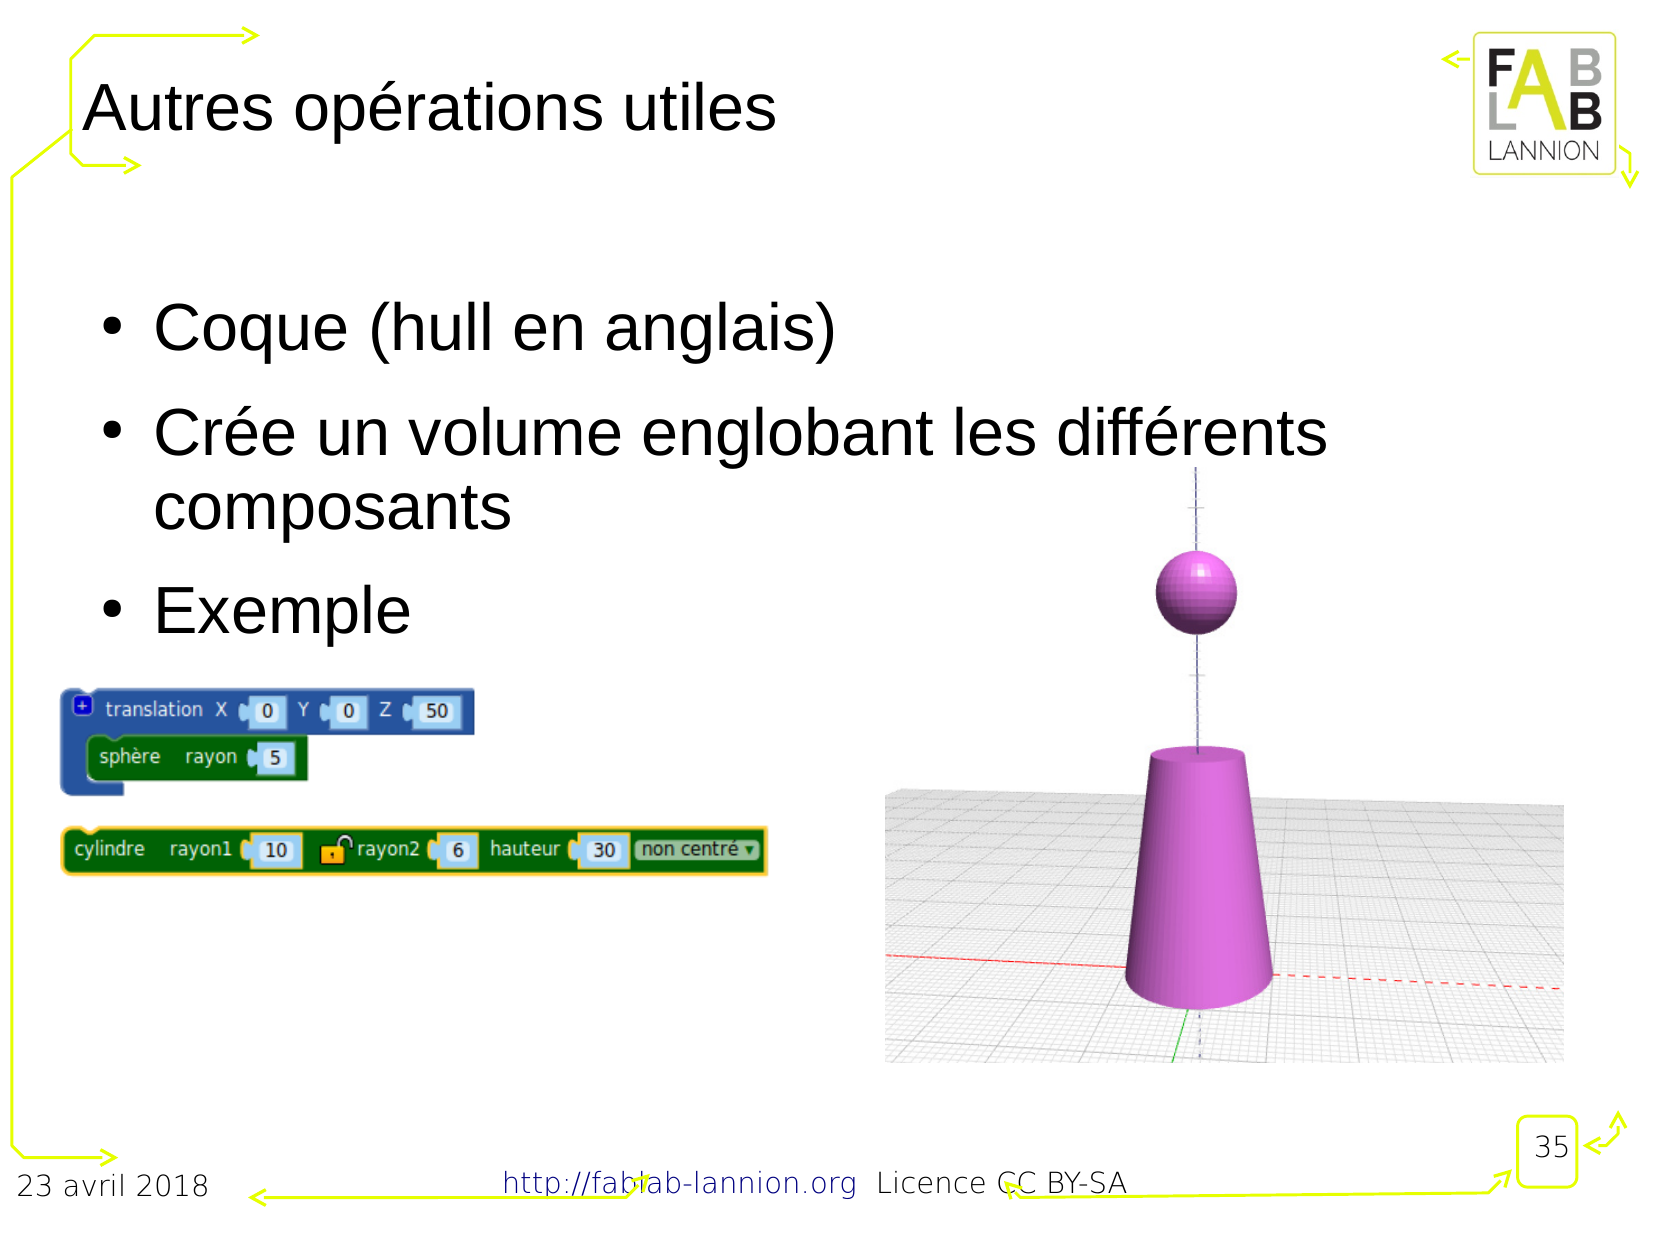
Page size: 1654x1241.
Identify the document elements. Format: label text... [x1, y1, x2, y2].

picture [1470, 29, 1619, 178]
list Coque (hull en anglais) Crée un volume englobant les différents composants Exemple [82, 290, 1571, 1010]
picture [59, 671, 806, 898]
title Autres opérations utiles [82, 49, 1441, 166]
picture [885, 1010, 1564, 1063]
